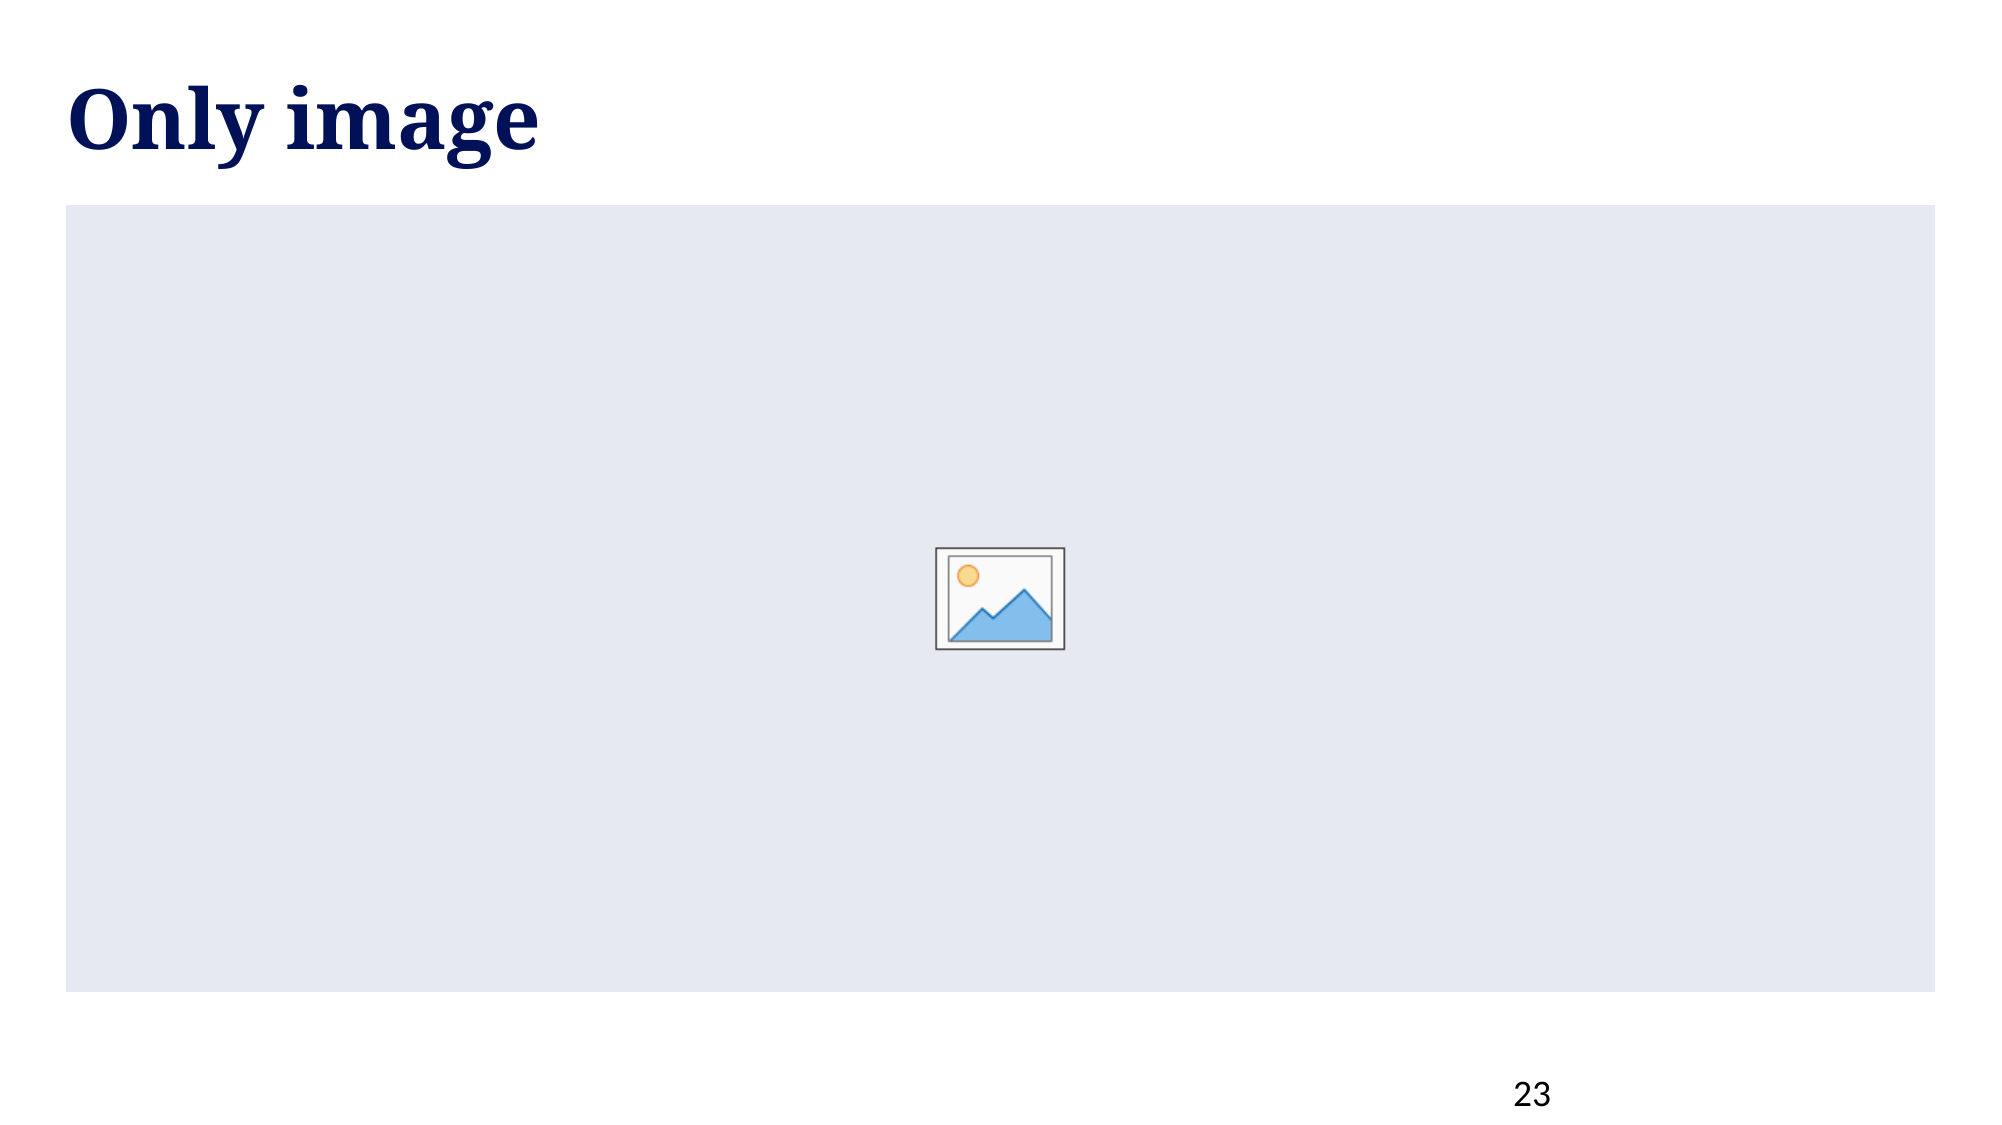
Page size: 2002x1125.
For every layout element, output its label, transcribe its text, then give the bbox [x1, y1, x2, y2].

text_box 23 [1498, 1061, 1949, 1122]
title Only image [66, 66, 1935, 138]
picture [66, 205, 1935, 993]
